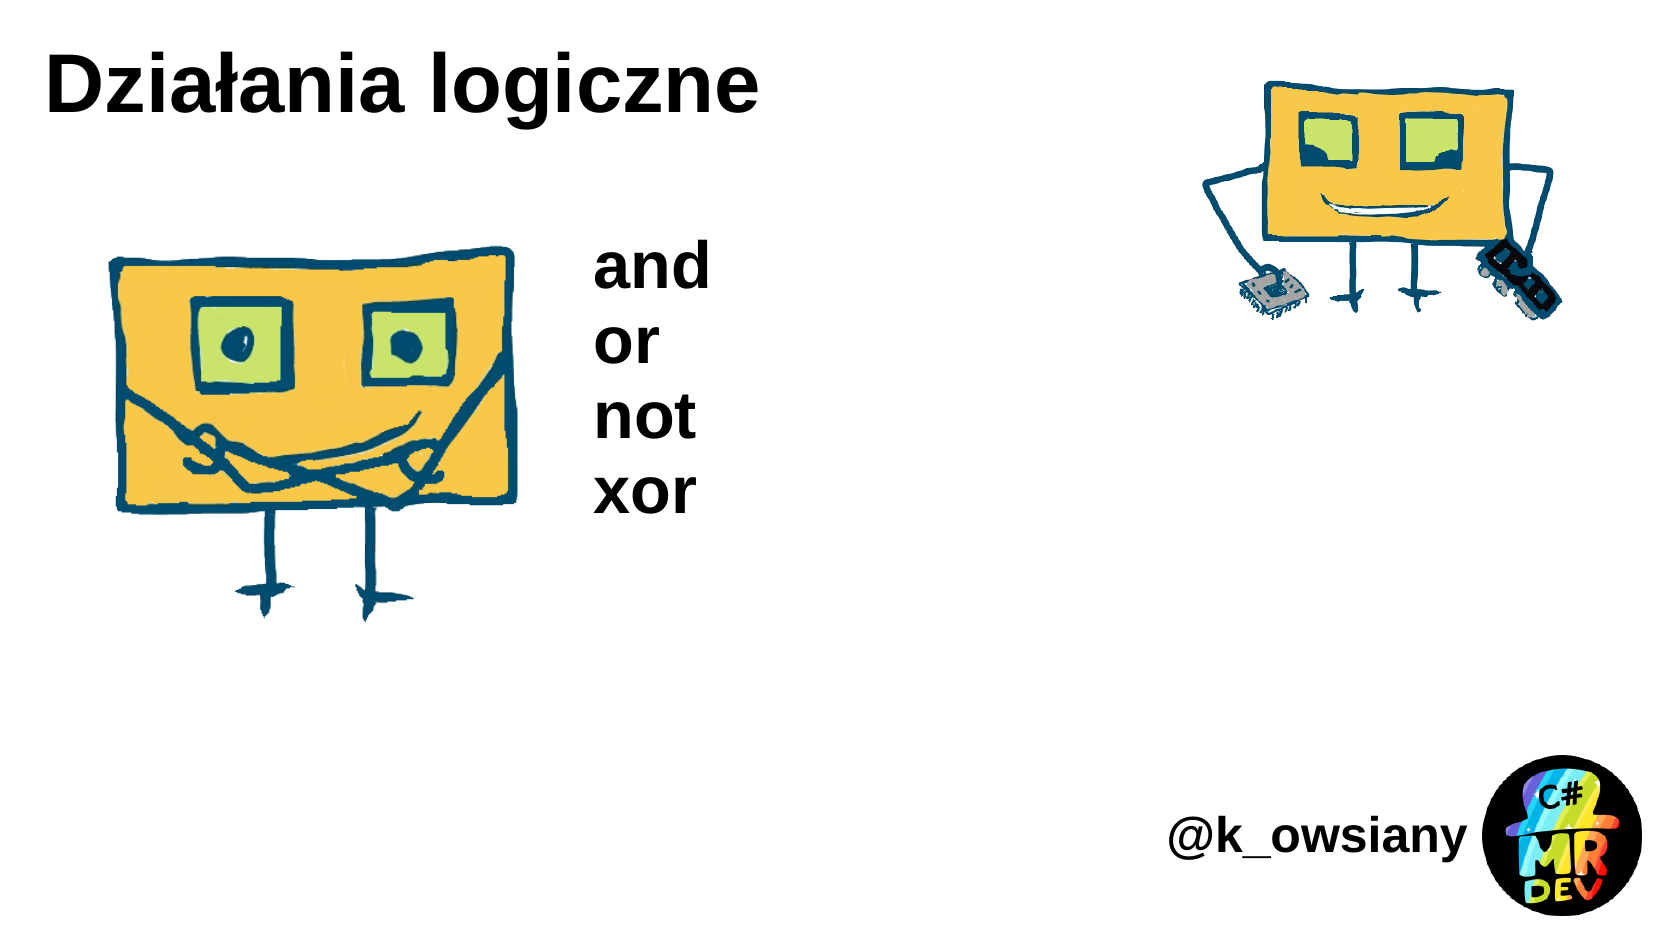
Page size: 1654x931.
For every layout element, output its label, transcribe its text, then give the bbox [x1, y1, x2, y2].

text_box Działania logiczne [29, 29, 886, 138]
picture [1482, 755, 1642, 916]
picture [100, 242, 525, 626]
text_box and or not xor [578, 220, 839, 627]
picture [1198, 78, 1565, 326]
